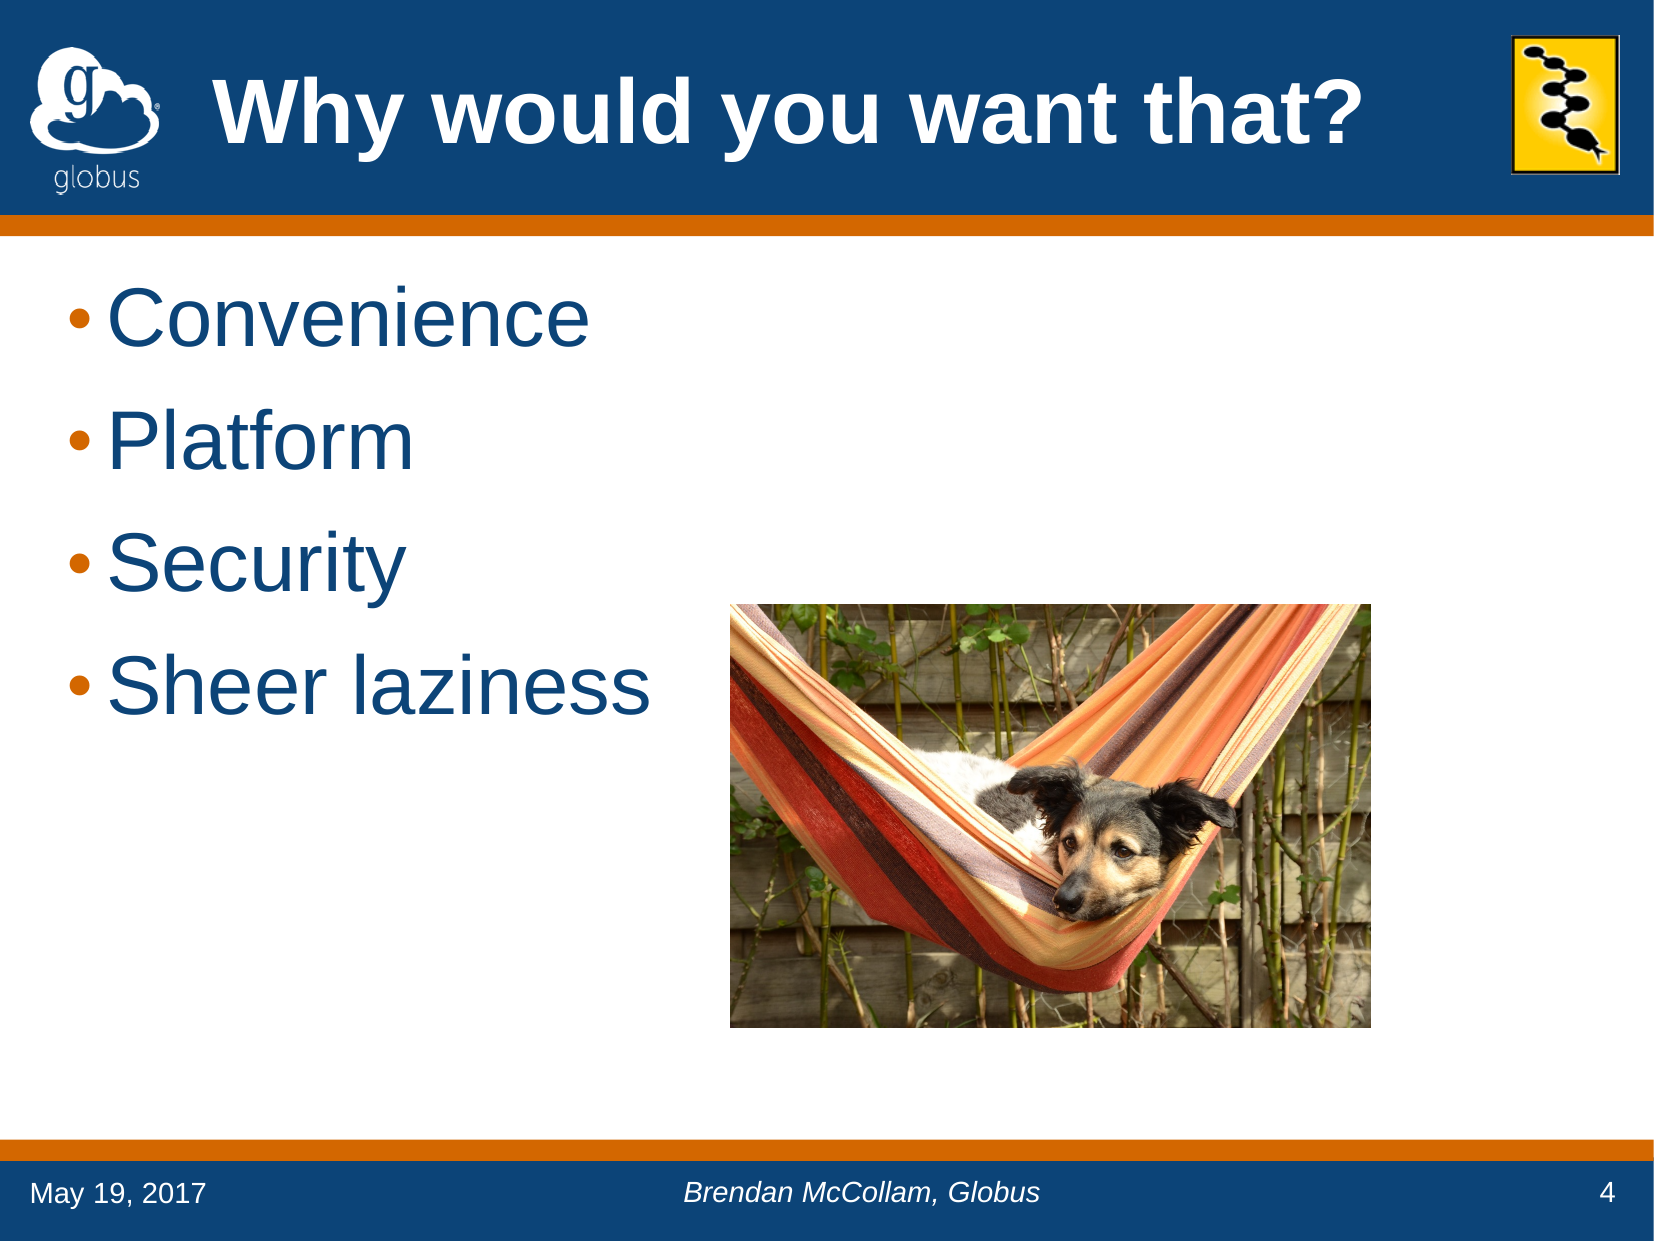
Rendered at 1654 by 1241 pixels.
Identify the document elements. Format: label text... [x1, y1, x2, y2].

picture [1511, 35, 1620, 175]
picture [30, 47, 160, 195]
picture [730, 604, 1371, 1028]
title Why would you want that? [212, 8, 1465, 216]
list Convenience Platform Security Sheer laziness [47, 271, 1607, 1111]
